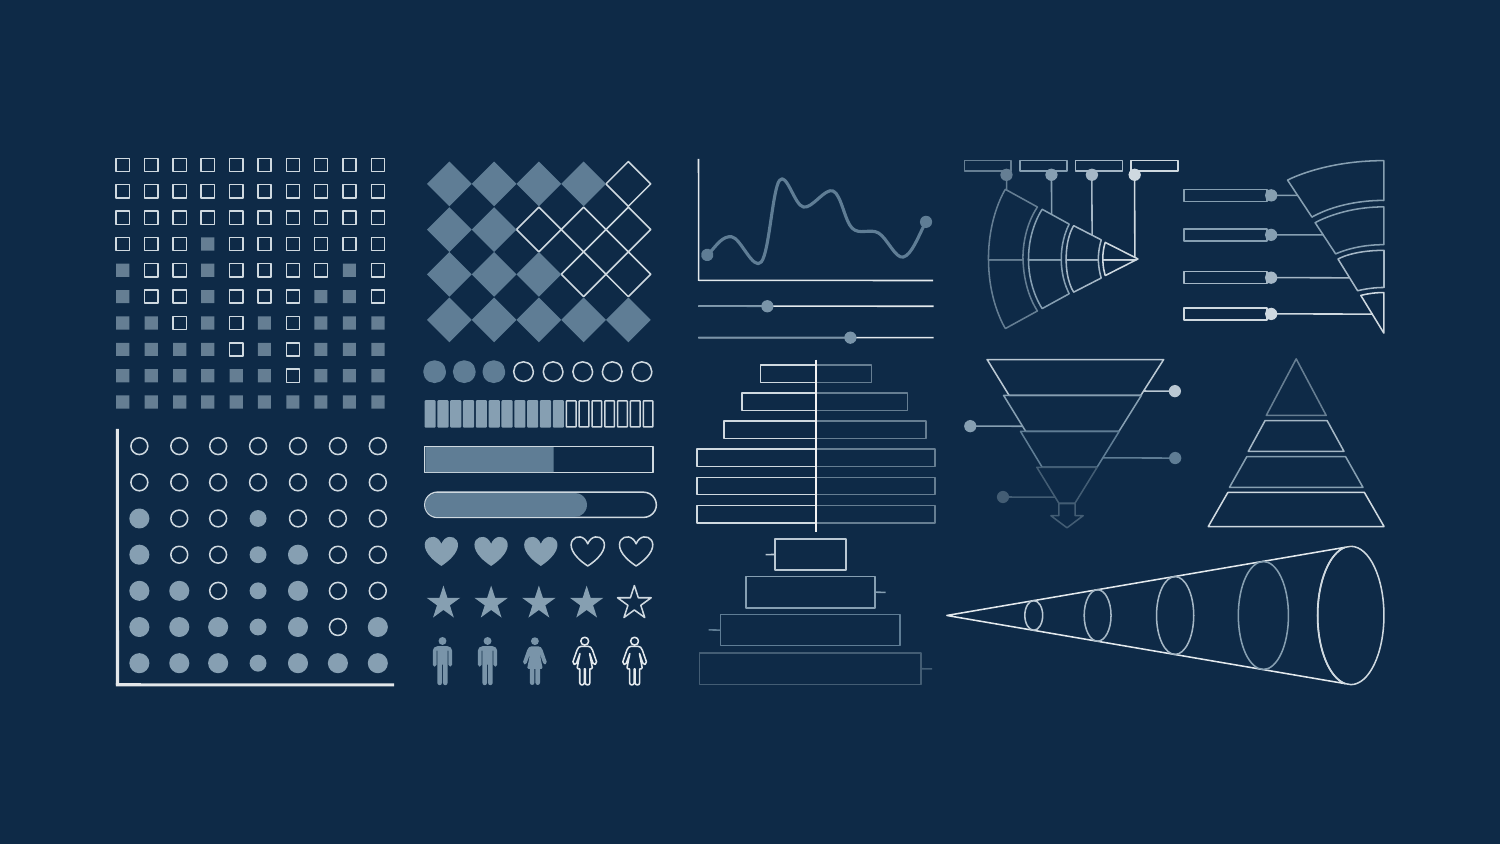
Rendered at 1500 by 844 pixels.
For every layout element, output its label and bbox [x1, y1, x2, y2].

text_box [450, 400, 461, 427]
text_box [116, 369, 130, 383]
text_box [342, 263, 356, 277]
text_box [289, 618, 307, 636]
text_box [515, 400, 525, 427]
text_box [314, 395, 328, 409]
text_box [463, 400, 474, 427]
text_box [249, 654, 267, 672]
text_box [342, 290, 356, 304]
text_box [569, 585, 604, 618]
text_box [130, 654, 148, 672]
text_box [209, 654, 227, 672]
text_box [116, 342, 130, 356]
text_box [522, 585, 556, 618]
text_box [201, 316, 215, 330]
text_box [432, 646, 453, 686]
text_box [342, 342, 356, 356]
text_box [130, 618, 148, 636]
text_box [425, 400, 435, 427]
text_box [484, 361, 504, 382]
text_box [173, 395, 187, 409]
text_box [329, 654, 347, 672]
text_box [438, 400, 448, 427]
text_box [477, 646, 498, 686]
text_box [489, 400, 500, 427]
text_box [289, 654, 307, 672]
text_box [438, 637, 447, 645]
text_box [314, 290, 328, 304]
text_box [314, 369, 328, 383]
text_box [371, 342, 385, 356]
text_box [369, 654, 387, 672]
text_box [116, 395, 130, 409]
text_box [286, 395, 300, 409]
text_box [454, 361, 475, 382]
text_box [144, 369, 158, 383]
text_box [249, 582, 267, 600]
text_box [257, 342, 271, 356]
text_box [289, 546, 307, 564]
text_box [257, 369, 271, 383]
text_box [342, 395, 356, 409]
text_box [249, 510, 267, 527]
text_box [173, 342, 187, 356]
text_box [424, 361, 445, 382]
text_box [170, 654, 188, 672]
text_box [130, 510, 148, 527]
text_box [201, 237, 215, 251]
text_box [170, 582, 188, 600]
text_box [424, 536, 459, 566]
text_box [257, 395, 271, 409]
text_box [249, 546, 267, 564]
text_box [342, 369, 356, 383]
text_box [524, 536, 558, 566]
text_box [426, 585, 461, 618]
text_box [249, 618, 267, 636]
text_box [425, 447, 554, 473]
text_box [144, 316, 158, 330]
text_box [314, 316, 328, 330]
text_box [553, 400, 564, 427]
text_box [369, 618, 387, 636]
text_box [371, 316, 385, 330]
text_box [483, 637, 492, 645]
text_box [540, 400, 551, 427]
text_box [116, 263, 130, 277]
text_box [476, 400, 487, 427]
text_box [425, 493, 588, 517]
text_box [130, 582, 148, 600]
text_box [173, 369, 187, 383]
text_box [474, 585, 508, 618]
text_box [314, 342, 328, 356]
text_box [342, 316, 356, 330]
text_box [201, 263, 215, 277]
text_box [502, 400, 512, 427]
text_box [371, 395, 385, 409]
text_box [116, 316, 130, 330]
text_box [523, 637, 547, 685]
text_box [170, 618, 188, 636]
text_box [289, 582, 307, 600]
text_box [201, 369, 215, 383]
text_box [426, 161, 651, 343]
text_box [257, 316, 271, 330]
text_box [116, 290, 130, 304]
text_box [229, 395, 243, 409]
text_box [474, 536, 508, 566]
text_box [229, 369, 243, 383]
text_box [201, 342, 215, 356]
text_box [130, 546, 148, 564]
text_box [209, 618, 227, 636]
text_box [527, 400, 538, 427]
text_box [144, 395, 158, 409]
text_box [144, 342, 158, 356]
text_box [201, 290, 215, 304]
text_box [371, 369, 385, 383]
text_box [201, 395, 215, 409]
